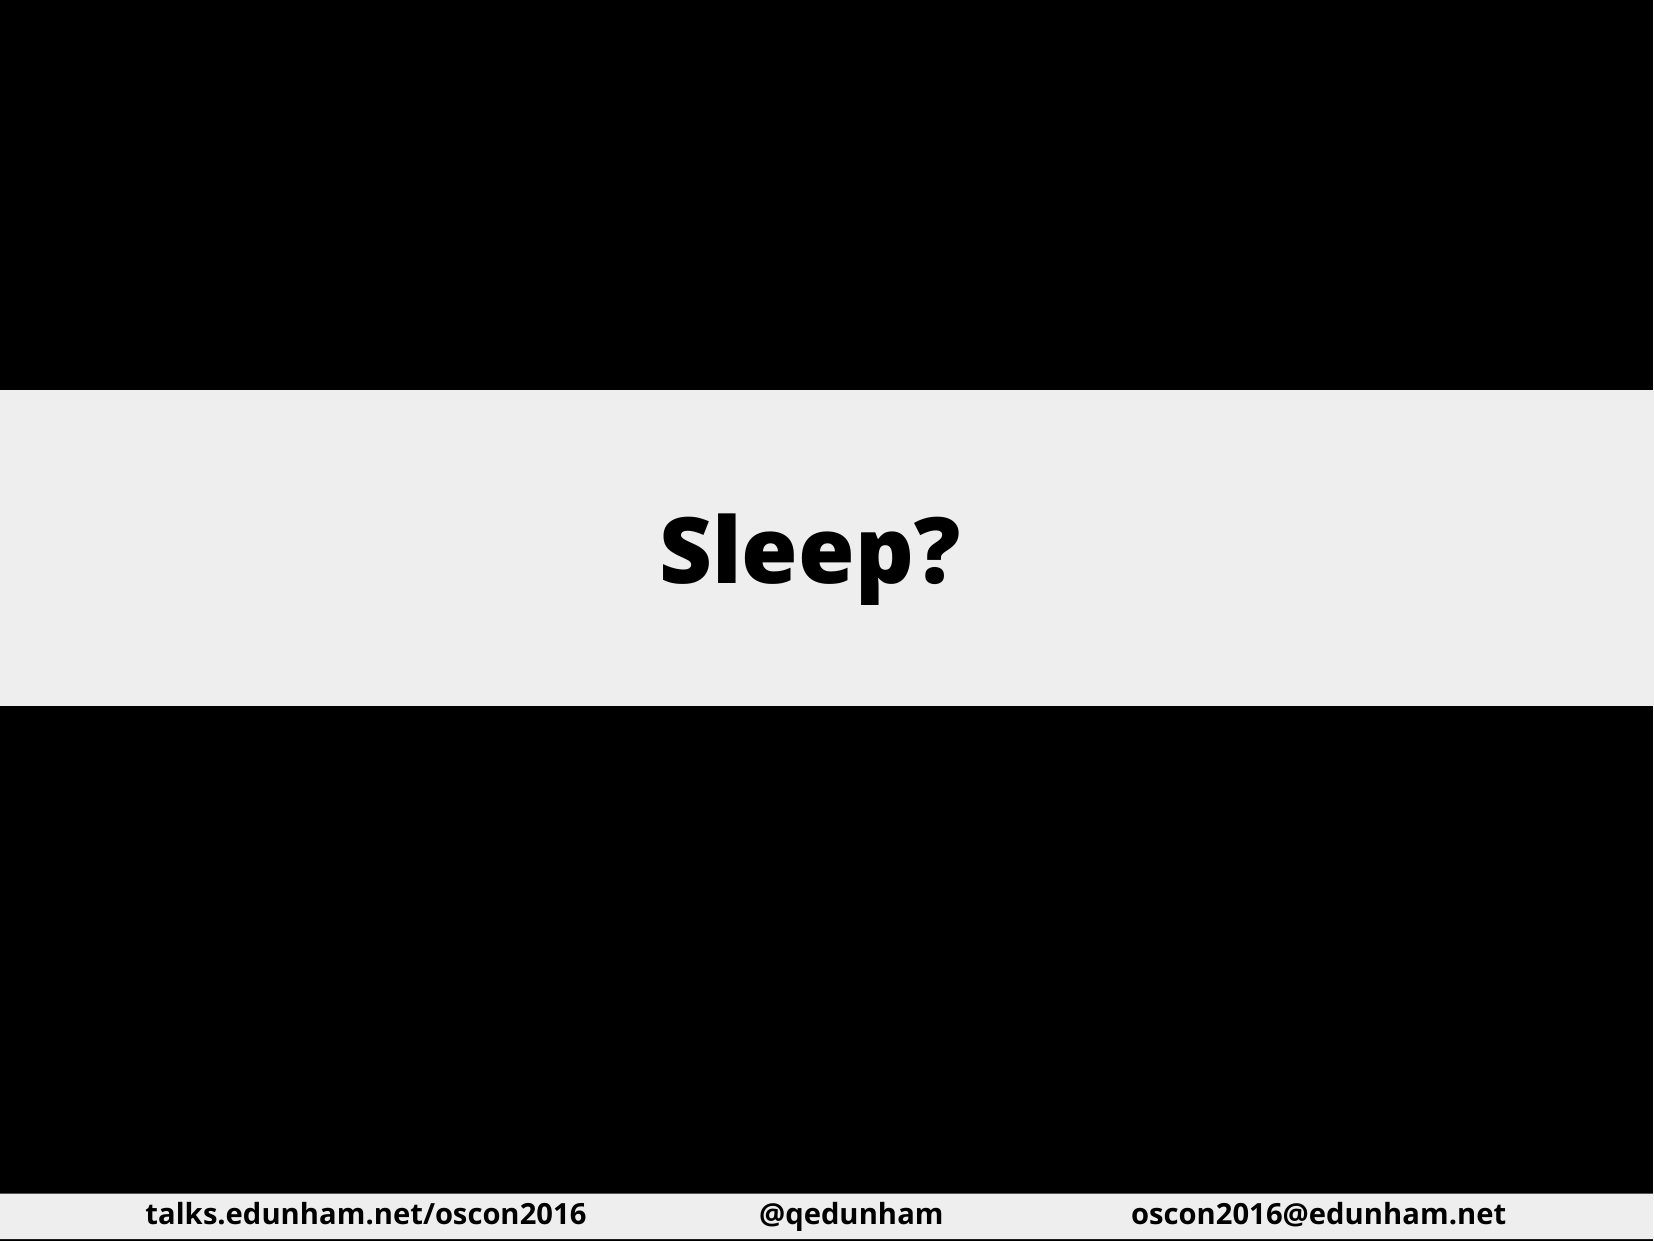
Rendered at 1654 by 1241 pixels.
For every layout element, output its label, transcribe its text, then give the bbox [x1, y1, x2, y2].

title Sleep? [0, 390, 1621, 706]
